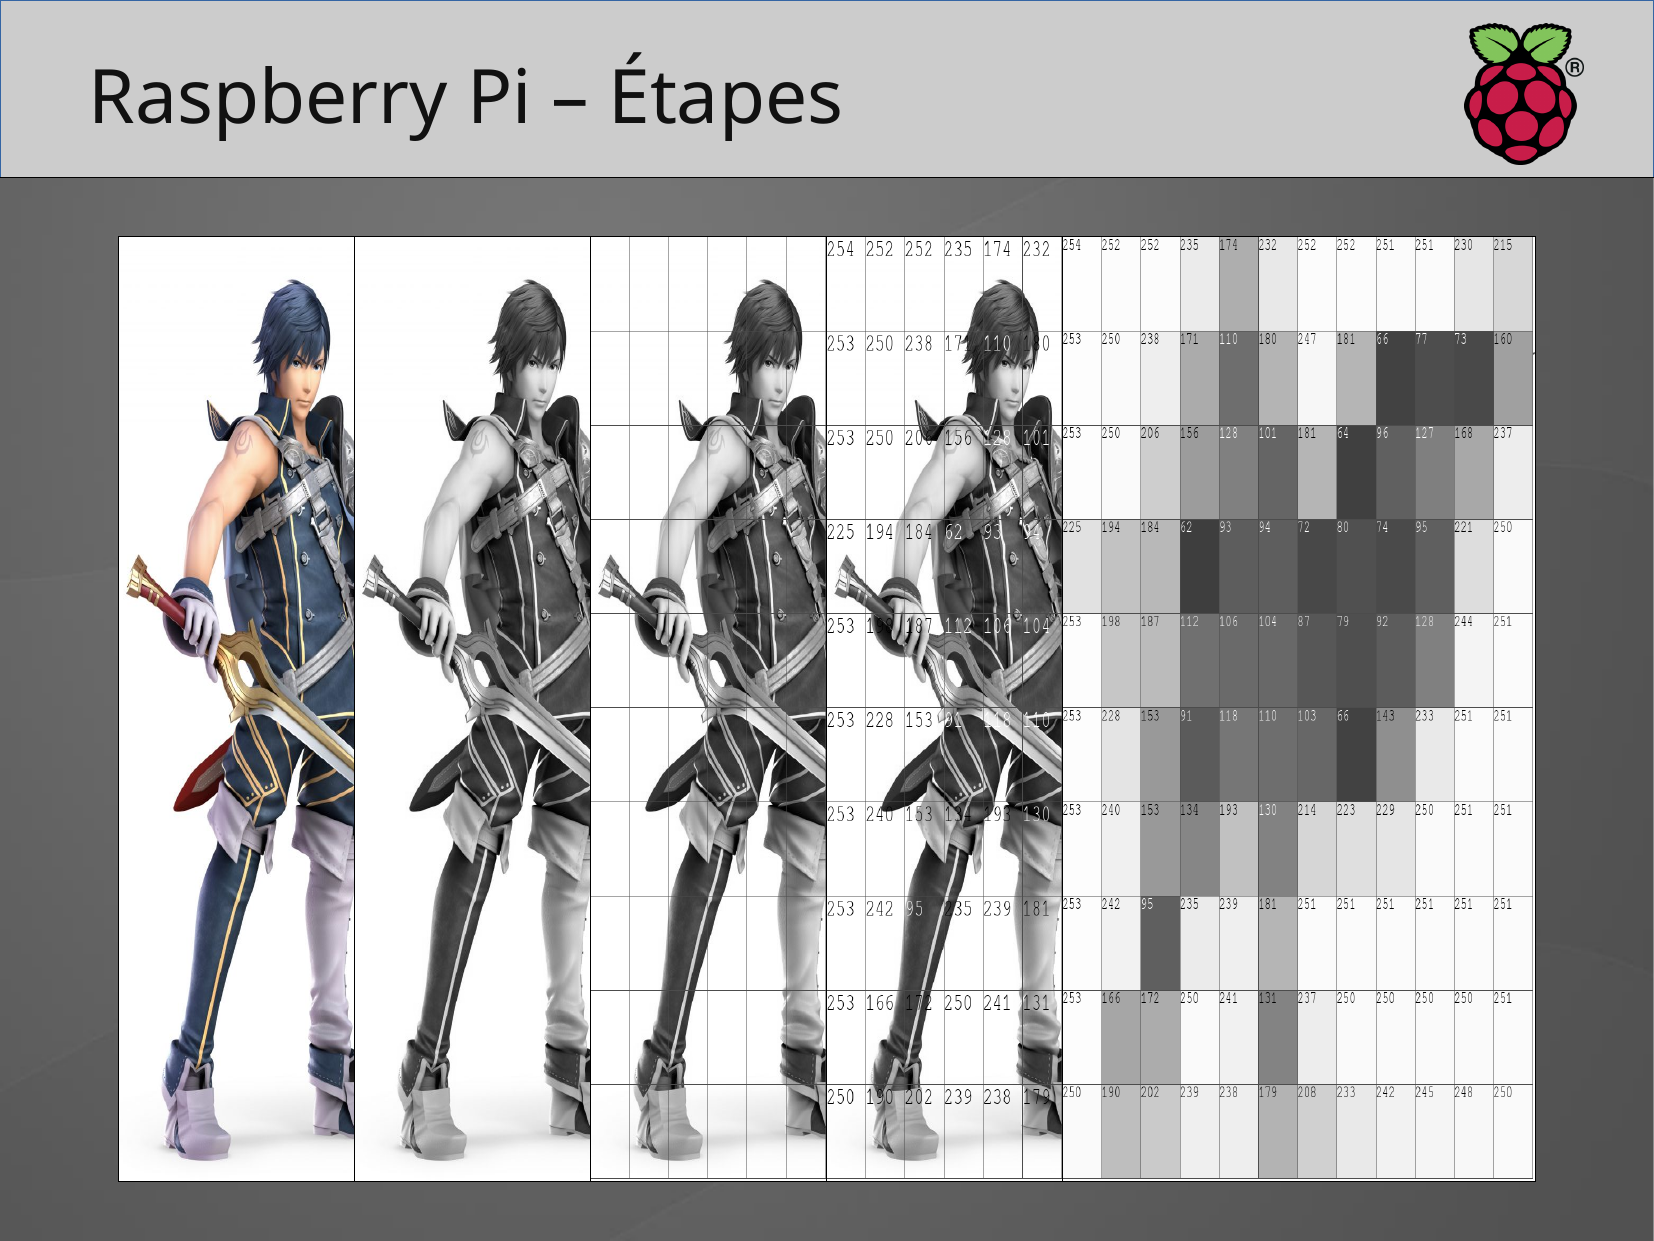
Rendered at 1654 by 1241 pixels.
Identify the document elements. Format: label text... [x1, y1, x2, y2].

text_box Raspberry Pi – Étapes [0, 35, 1512, 254]
picture [1464, 23, 1584, 165]
picture [0, 178, 1654, 1241]
text_box [0, 0, 1654, 177]
